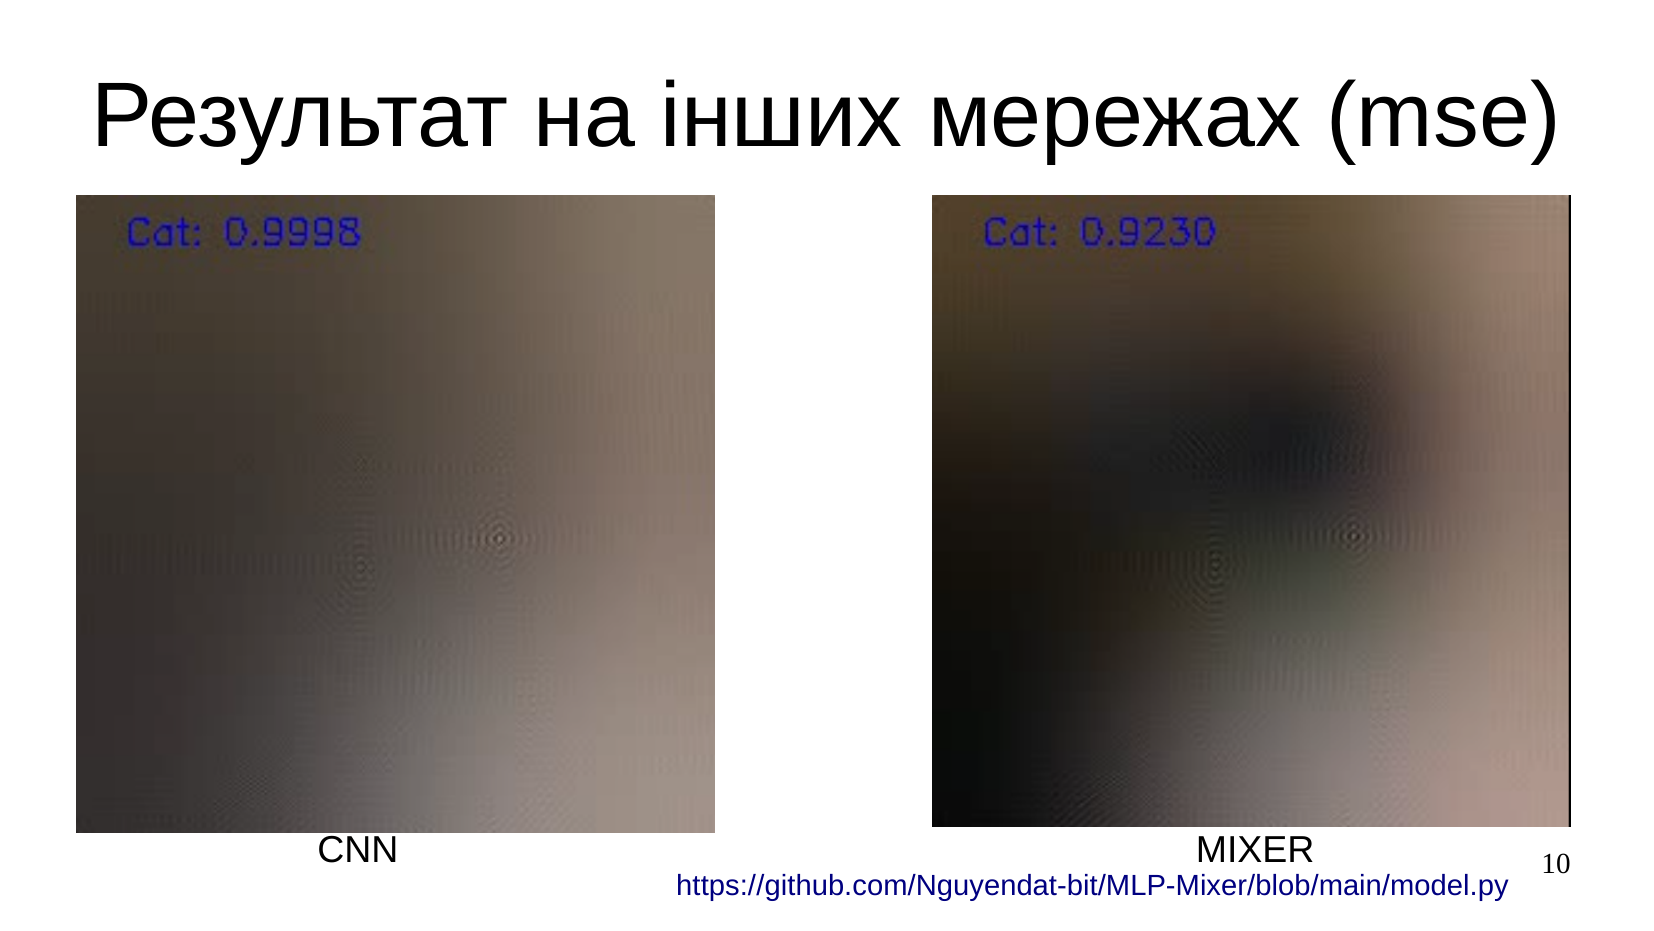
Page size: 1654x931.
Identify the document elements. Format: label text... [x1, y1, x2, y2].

text_box СNN [302, 820, 414, 878]
picture [76, 195, 715, 833]
text_box https://github.com/Nguyendat-bit/MLP-Mixer/blob/main/model.py [661, 861, 1548, 910]
picture [932, 195, 1571, 827]
text_box MIXER [1181, 827, 1330, 861]
title Результат на інших мережах (mse) [82, 37, 1571, 193]
